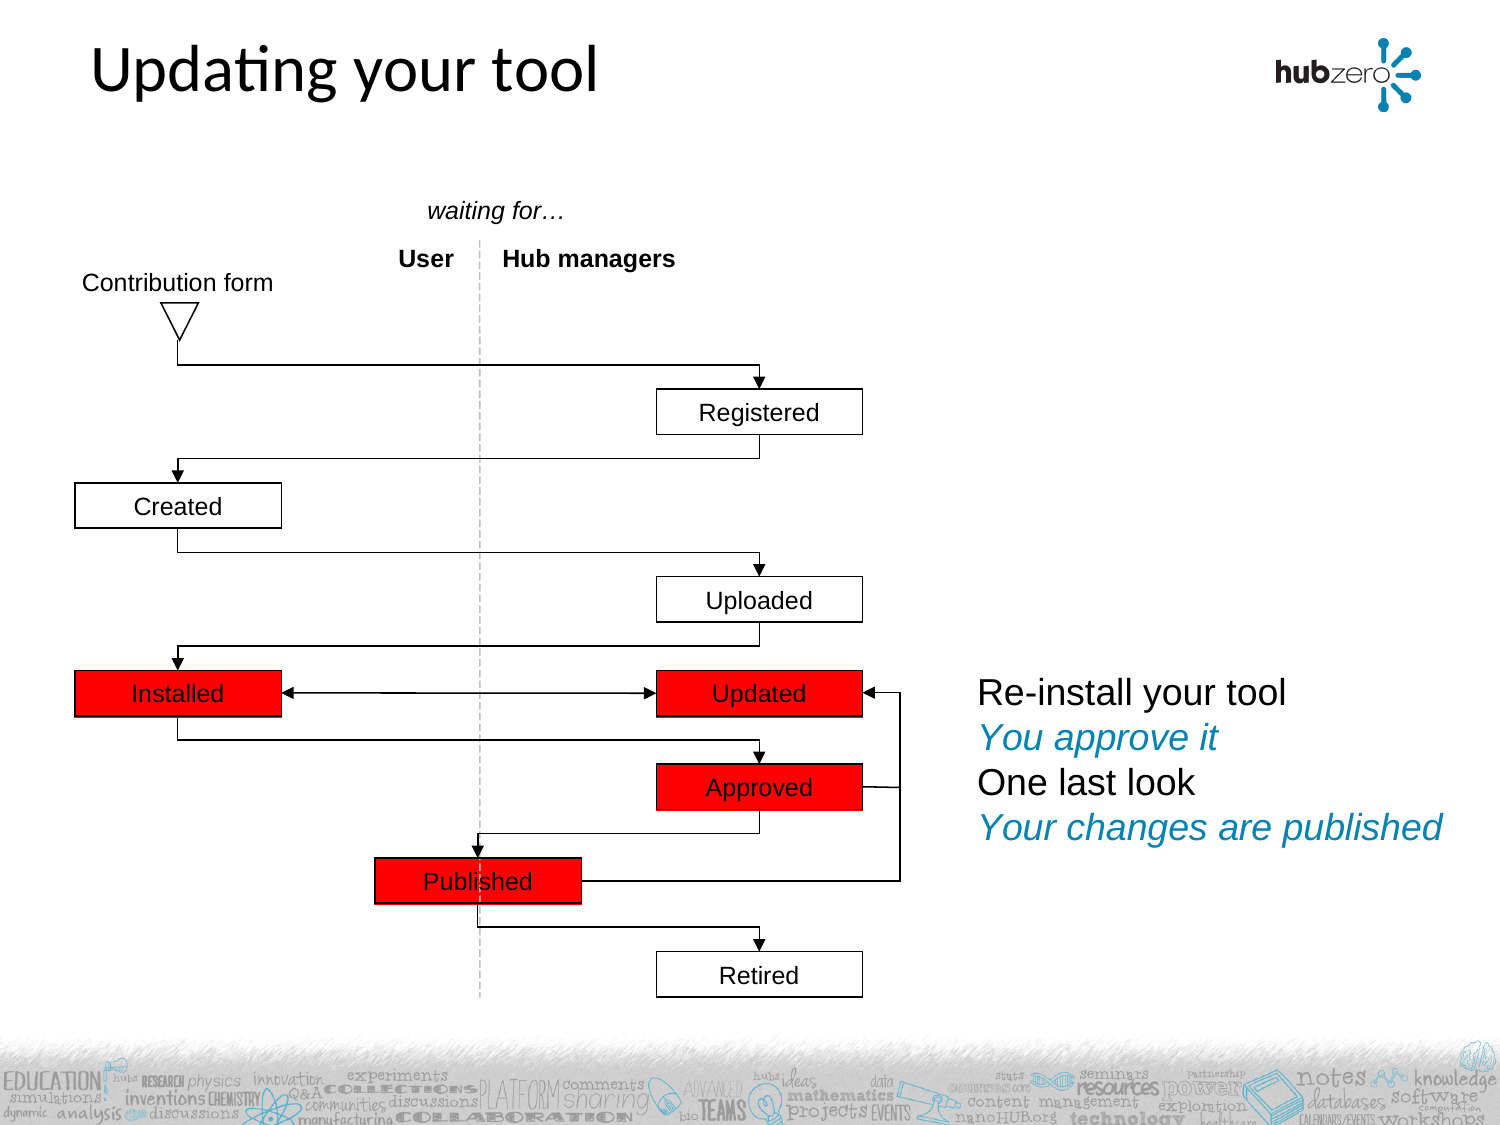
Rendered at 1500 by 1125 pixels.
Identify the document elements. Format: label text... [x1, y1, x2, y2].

text_box Updating your tool [75, 12, 1249, 118]
text_box Contribution form [12, 259, 344, 316]
picture [0, 1034, 1500, 1125]
text_box Published [374, 857, 582, 904]
text_box Updated [656, 670, 863, 716]
text_box Created [74, 482, 282, 529]
text_box Hub managers [487, 234, 726, 291]
picture [1272, 35, 1424, 115]
text_box Uploaded [656, 576, 863, 622]
text_box Approved [656, 764, 863, 810]
text_box Installed [74, 670, 282, 716]
text_box User [318, 234, 469, 291]
text_box waiting for… [337, 187, 657, 244]
text_box Re-install your tool You approve it One last look Your changes are published [962, 660, 1463, 857]
text_box Retired [656, 951, 863, 997]
text_box Registered [656, 389, 863, 435]
